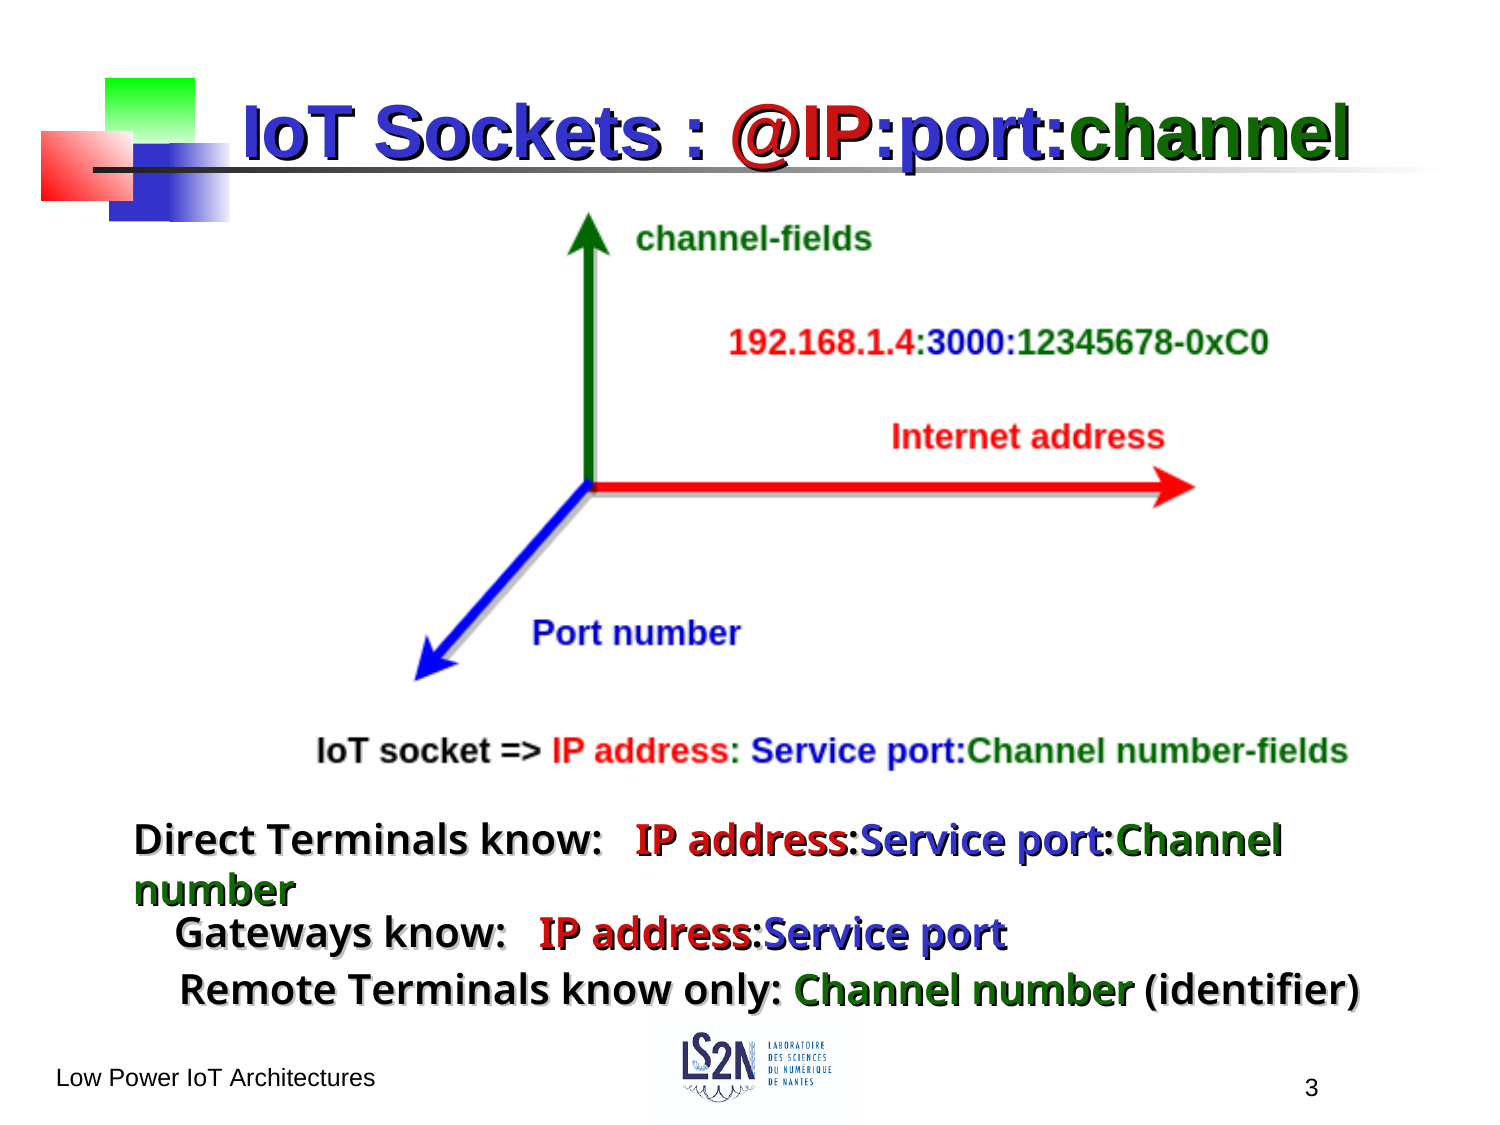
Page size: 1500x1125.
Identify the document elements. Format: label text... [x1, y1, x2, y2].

title IoT Sockets : @IP:port:channel [141, 74, 1381, 180]
text_box Gateways know: IP address:Service port [159, 898, 1180, 969]
text_box Direct Terminals know: IP address:Service port:Channel number [117, 805, 1468, 871]
text_box Remote Terminals know only: Channel number (identifier) [163, 955, 1426, 1071]
picture [255, 194, 1411, 783]
picture [651, 1071, 862, 1125]
